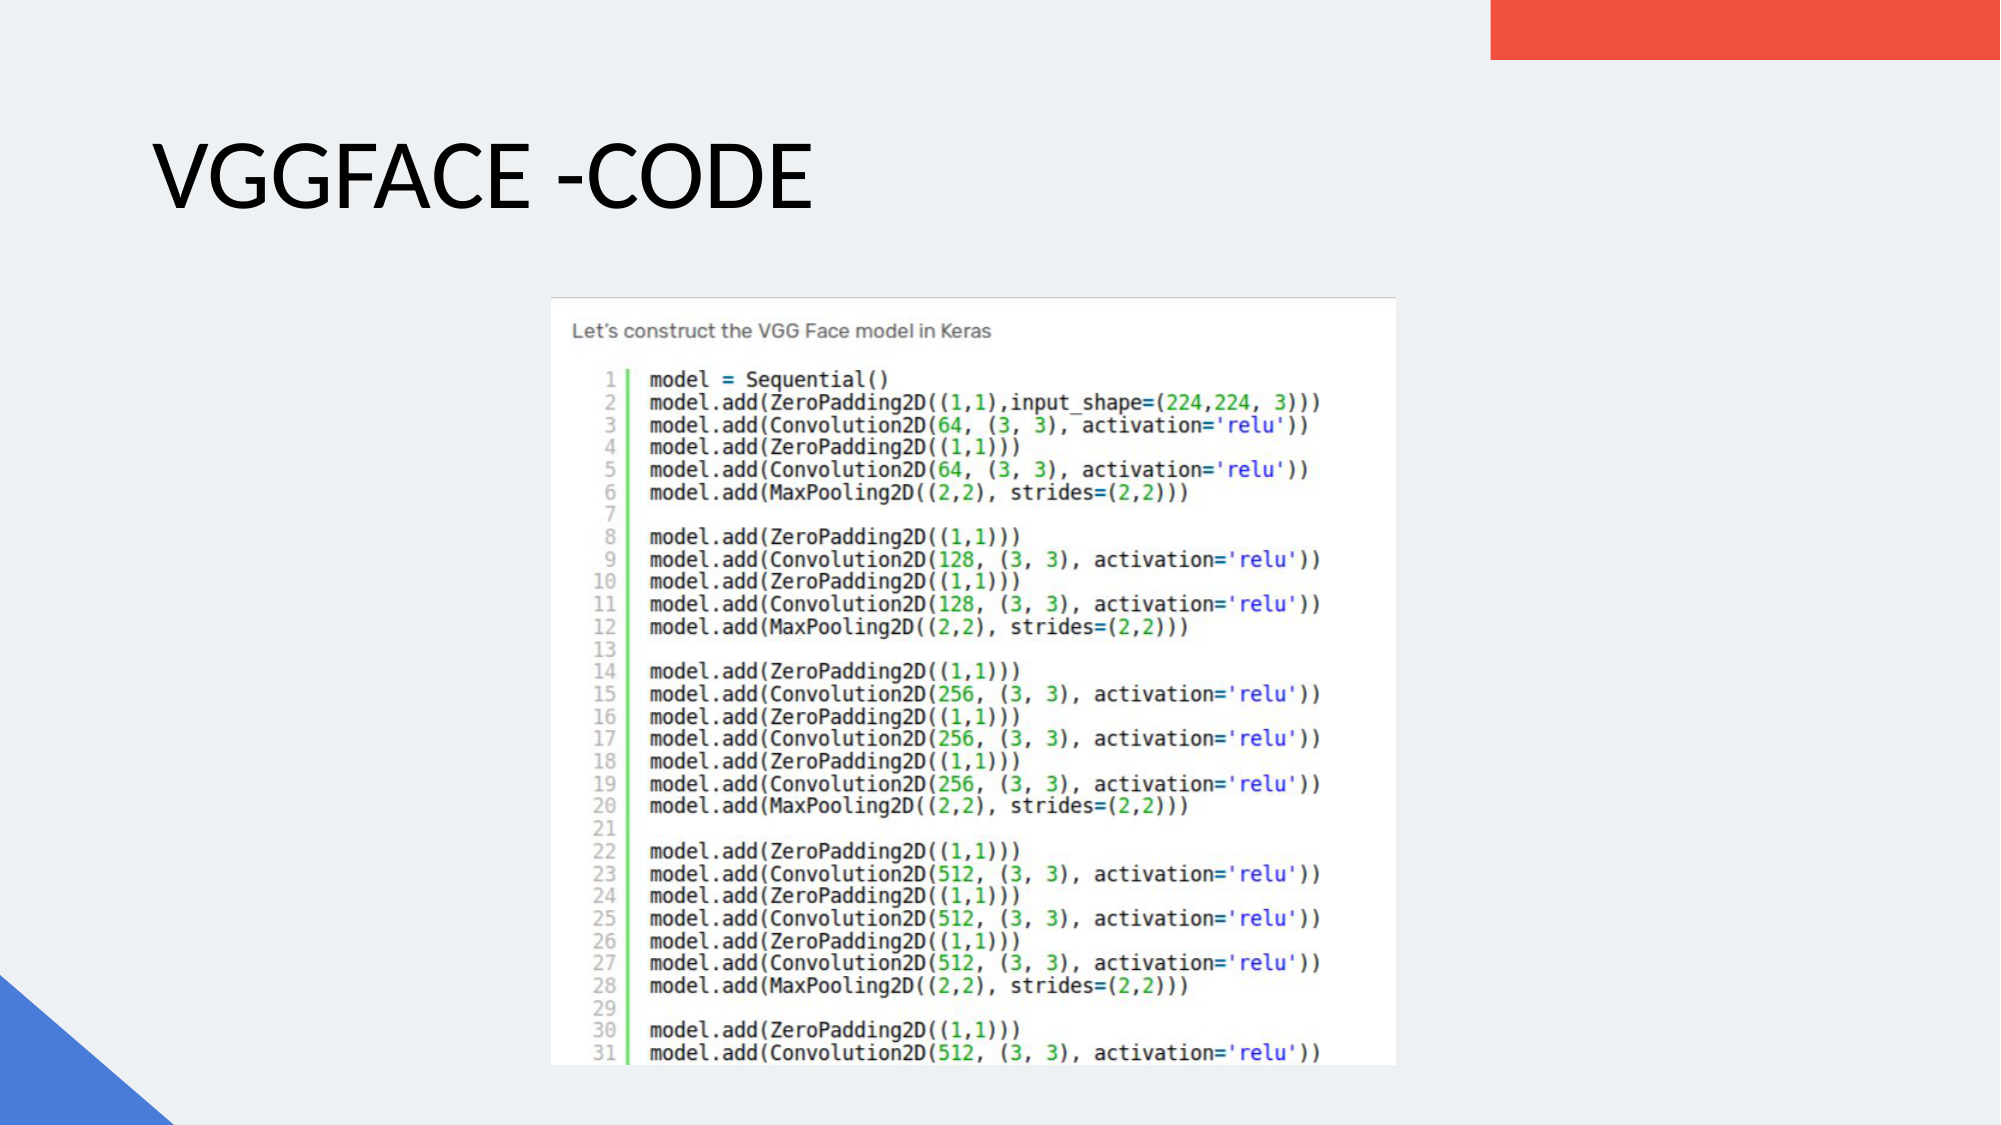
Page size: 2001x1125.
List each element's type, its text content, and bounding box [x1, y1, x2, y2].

picture [551, 297, 1396, 1066]
title VGGFACE -CODE [137, 59, 1863, 278]
text_box [1490, 0, 2000, 60]
text_box [0, 974, 174, 1125]
